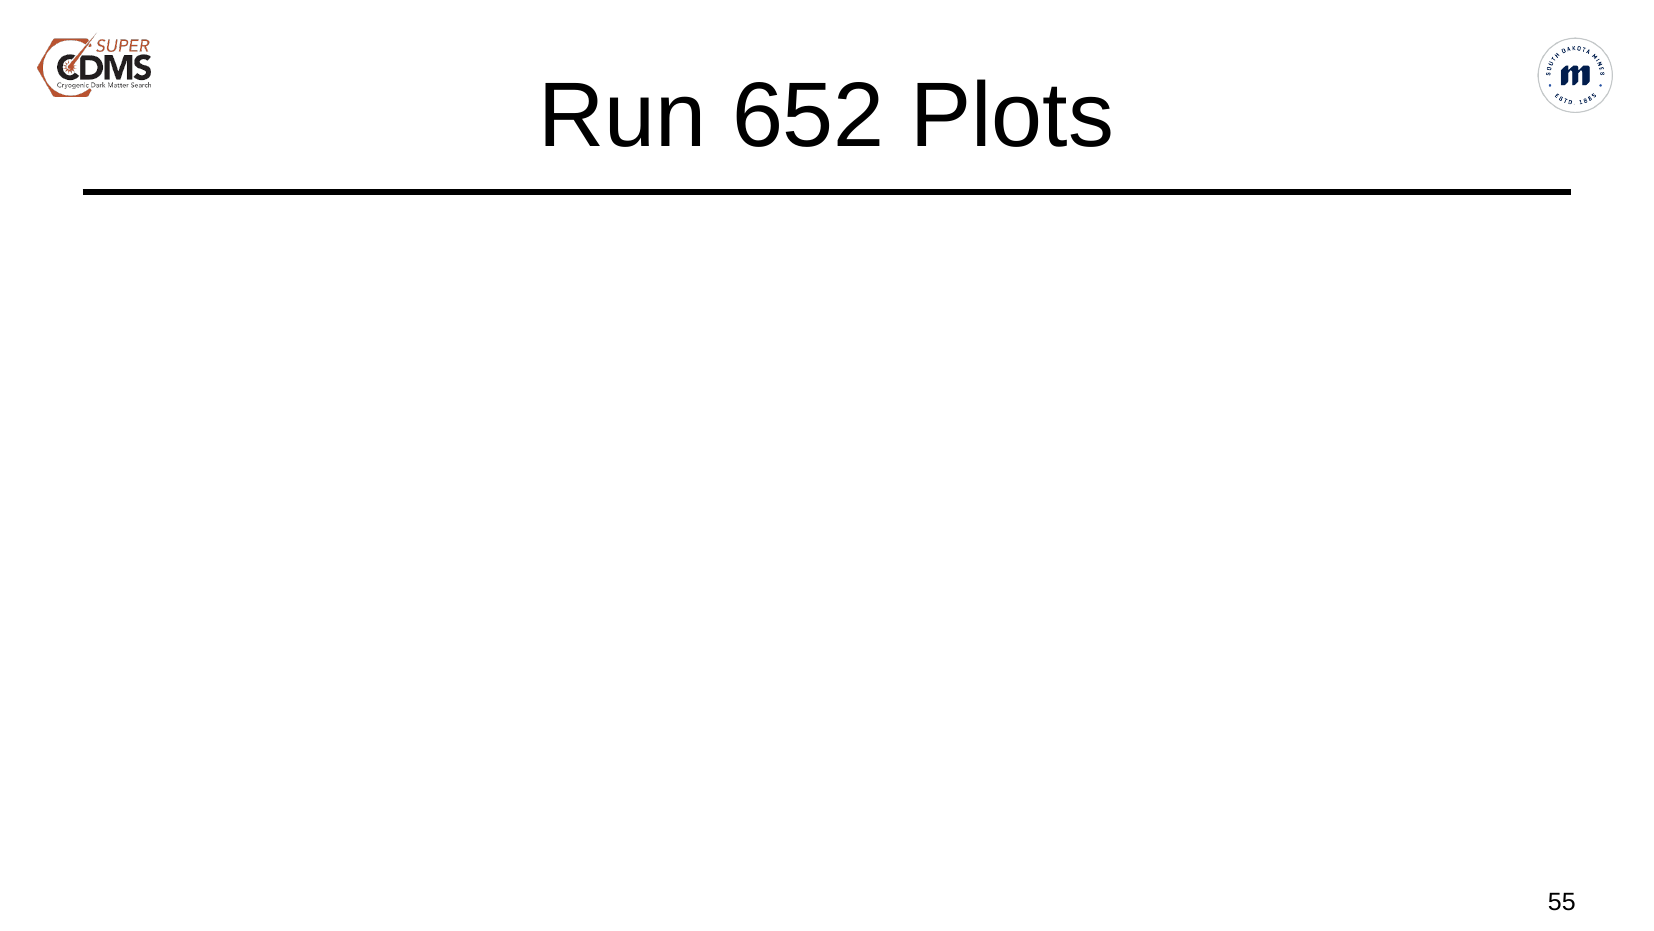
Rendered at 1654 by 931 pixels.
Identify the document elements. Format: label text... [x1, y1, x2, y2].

title Run 652 Plots [82, 37, 1571, 193]
picture [1571, 37, 1613, 113]
picture [37, 32, 151, 97]
